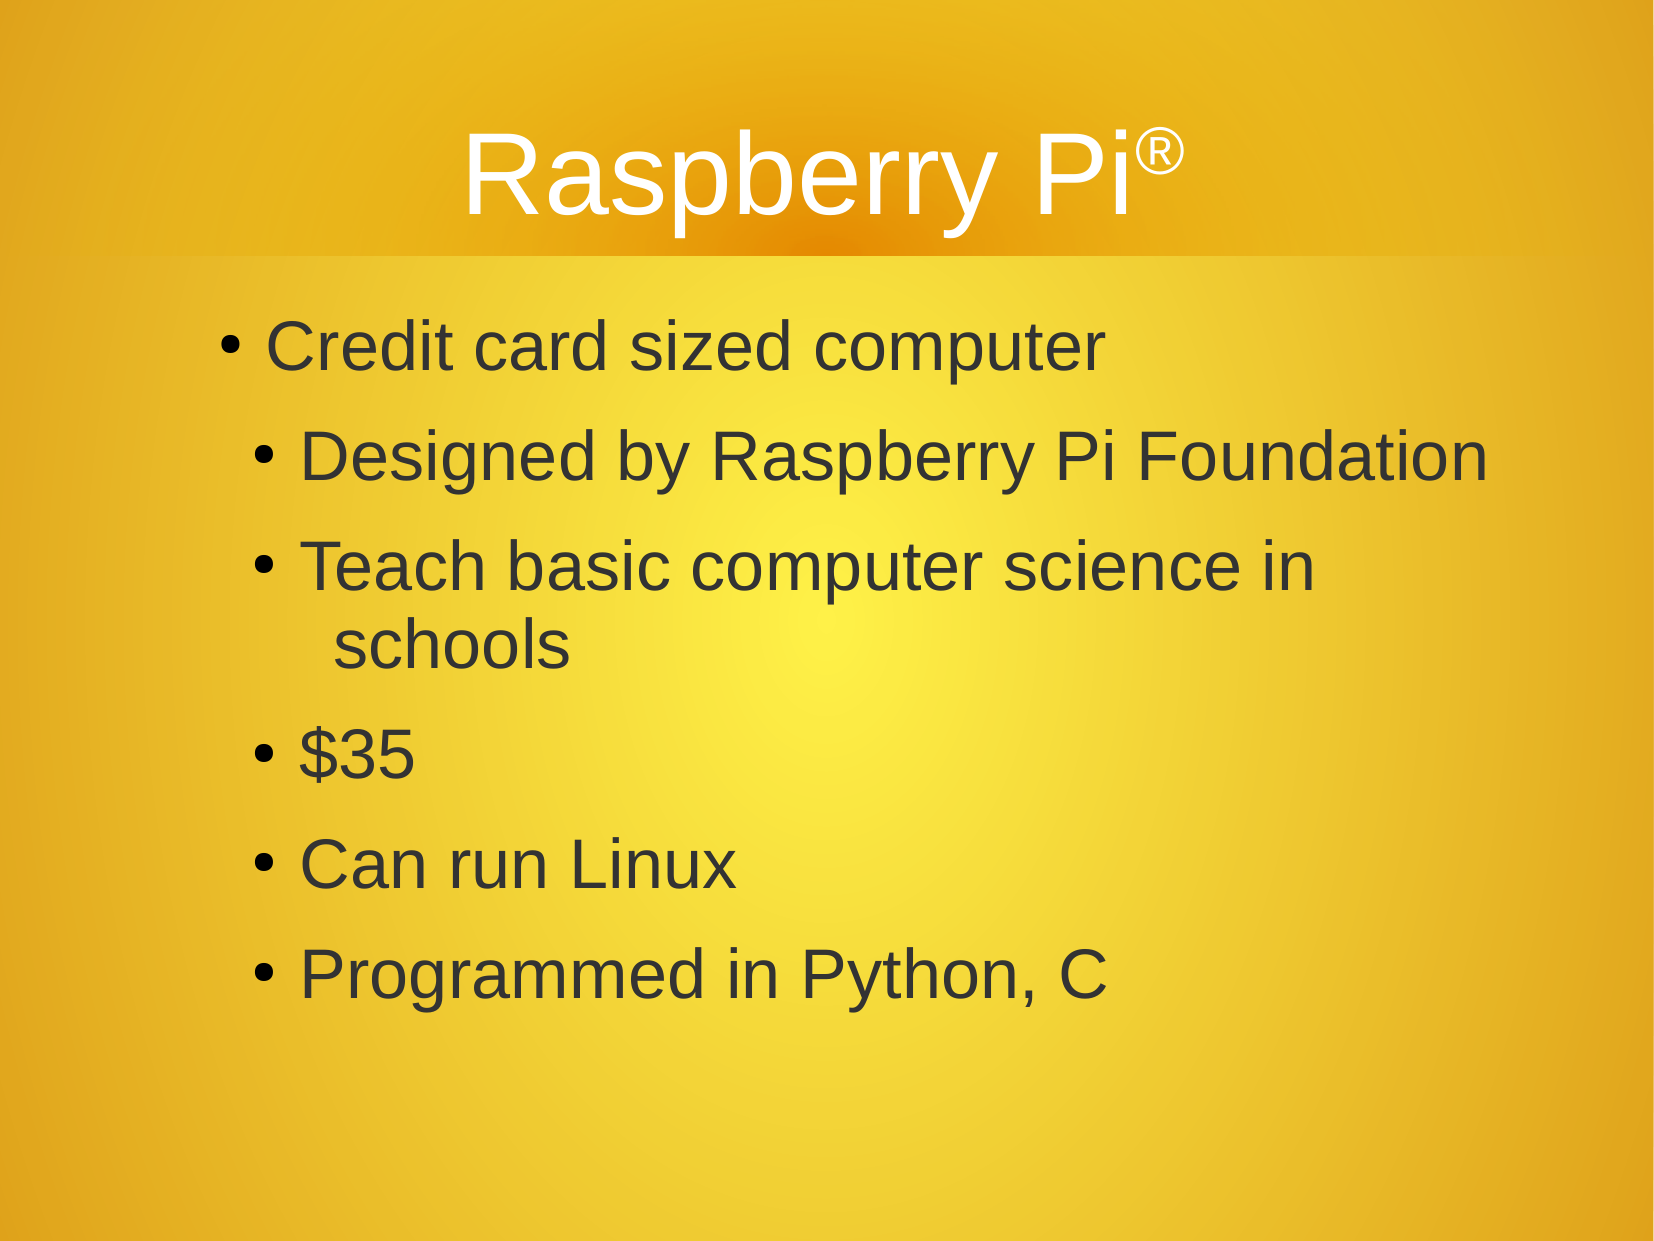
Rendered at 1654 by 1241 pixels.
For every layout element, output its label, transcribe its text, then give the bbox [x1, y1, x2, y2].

title Raspberry Pi® [78, 70, 1567, 278]
list Credit card sized computer Designed by Raspberry Pi Foundation Teach basic computer science in schools $35 Can run Linux Programmed in Python, C [134, 306, 1519, 1027]
